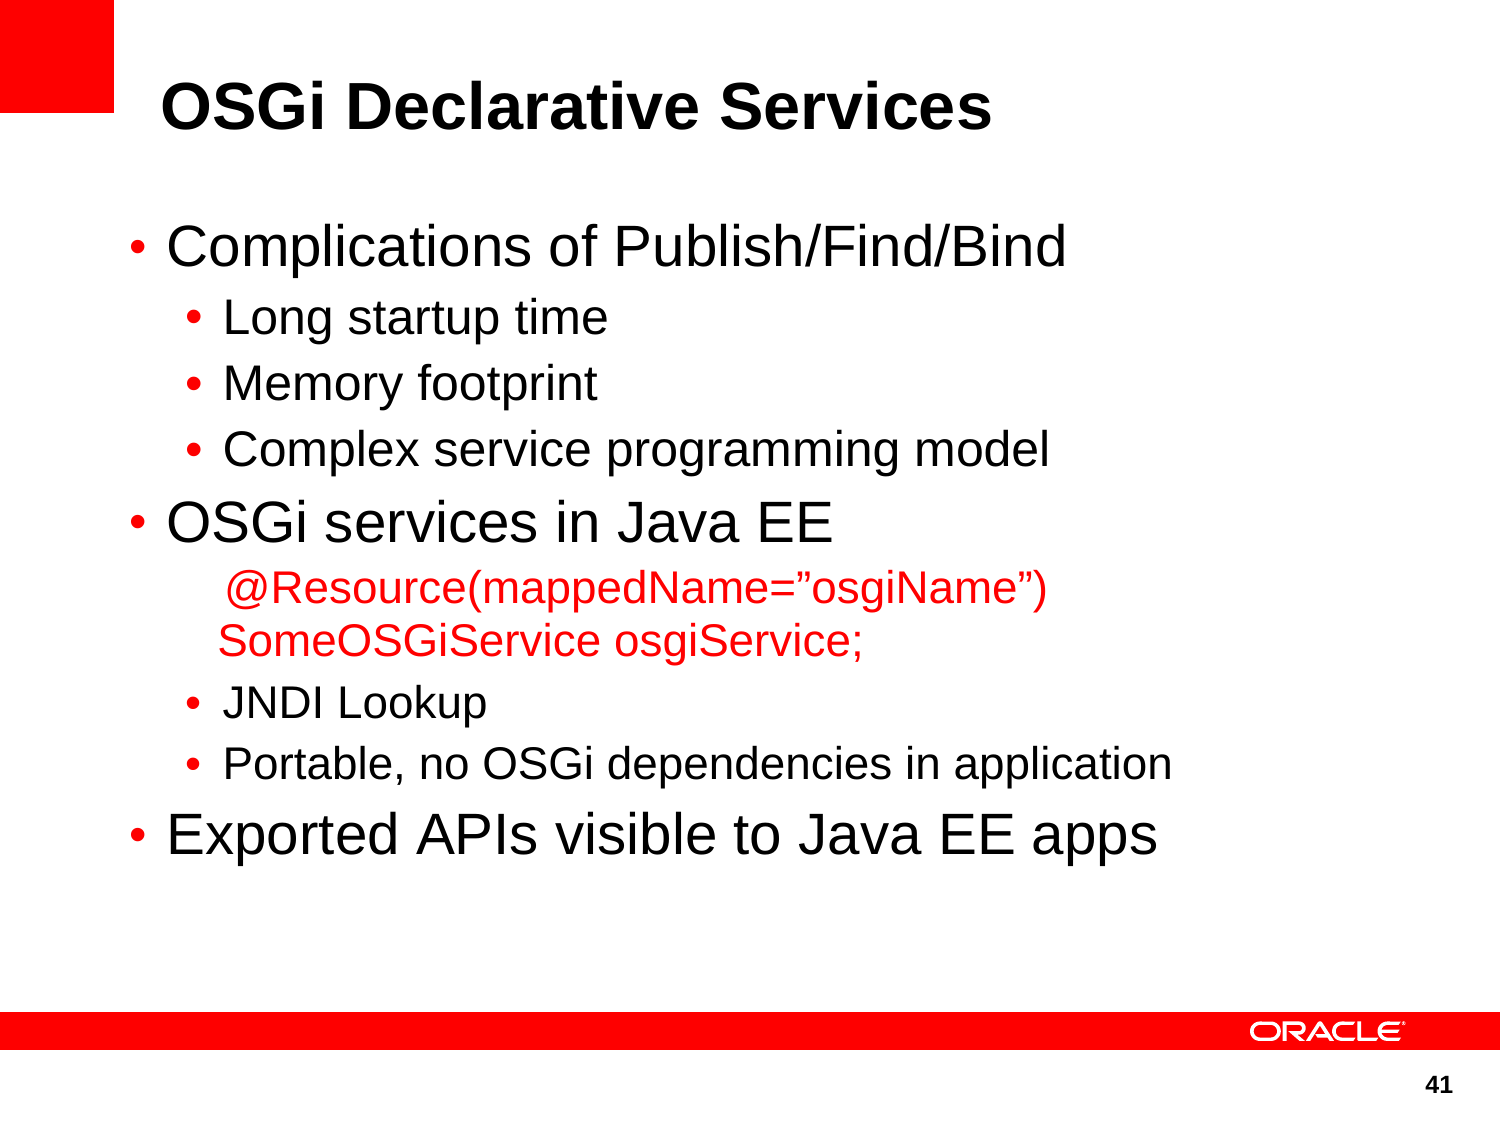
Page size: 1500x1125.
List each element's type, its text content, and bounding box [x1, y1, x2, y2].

title OSGi Declarative Services [145, 41, 1390, 171]
list Complications of Publish/Find/Bind Long startup time Memory footprint Complex service programming model OSGi services in Java EE @Resource(mappedName=”osgiName”) SomeOSGiService osgiService; JNDI Lookup Portable, no OSGi dependencies in application Exported APIs visible to Java EE apps [129, 213, 1480, 1005]
picture [0, 1012, 1500, 1050]
picture [0, 0, 114, 113]
